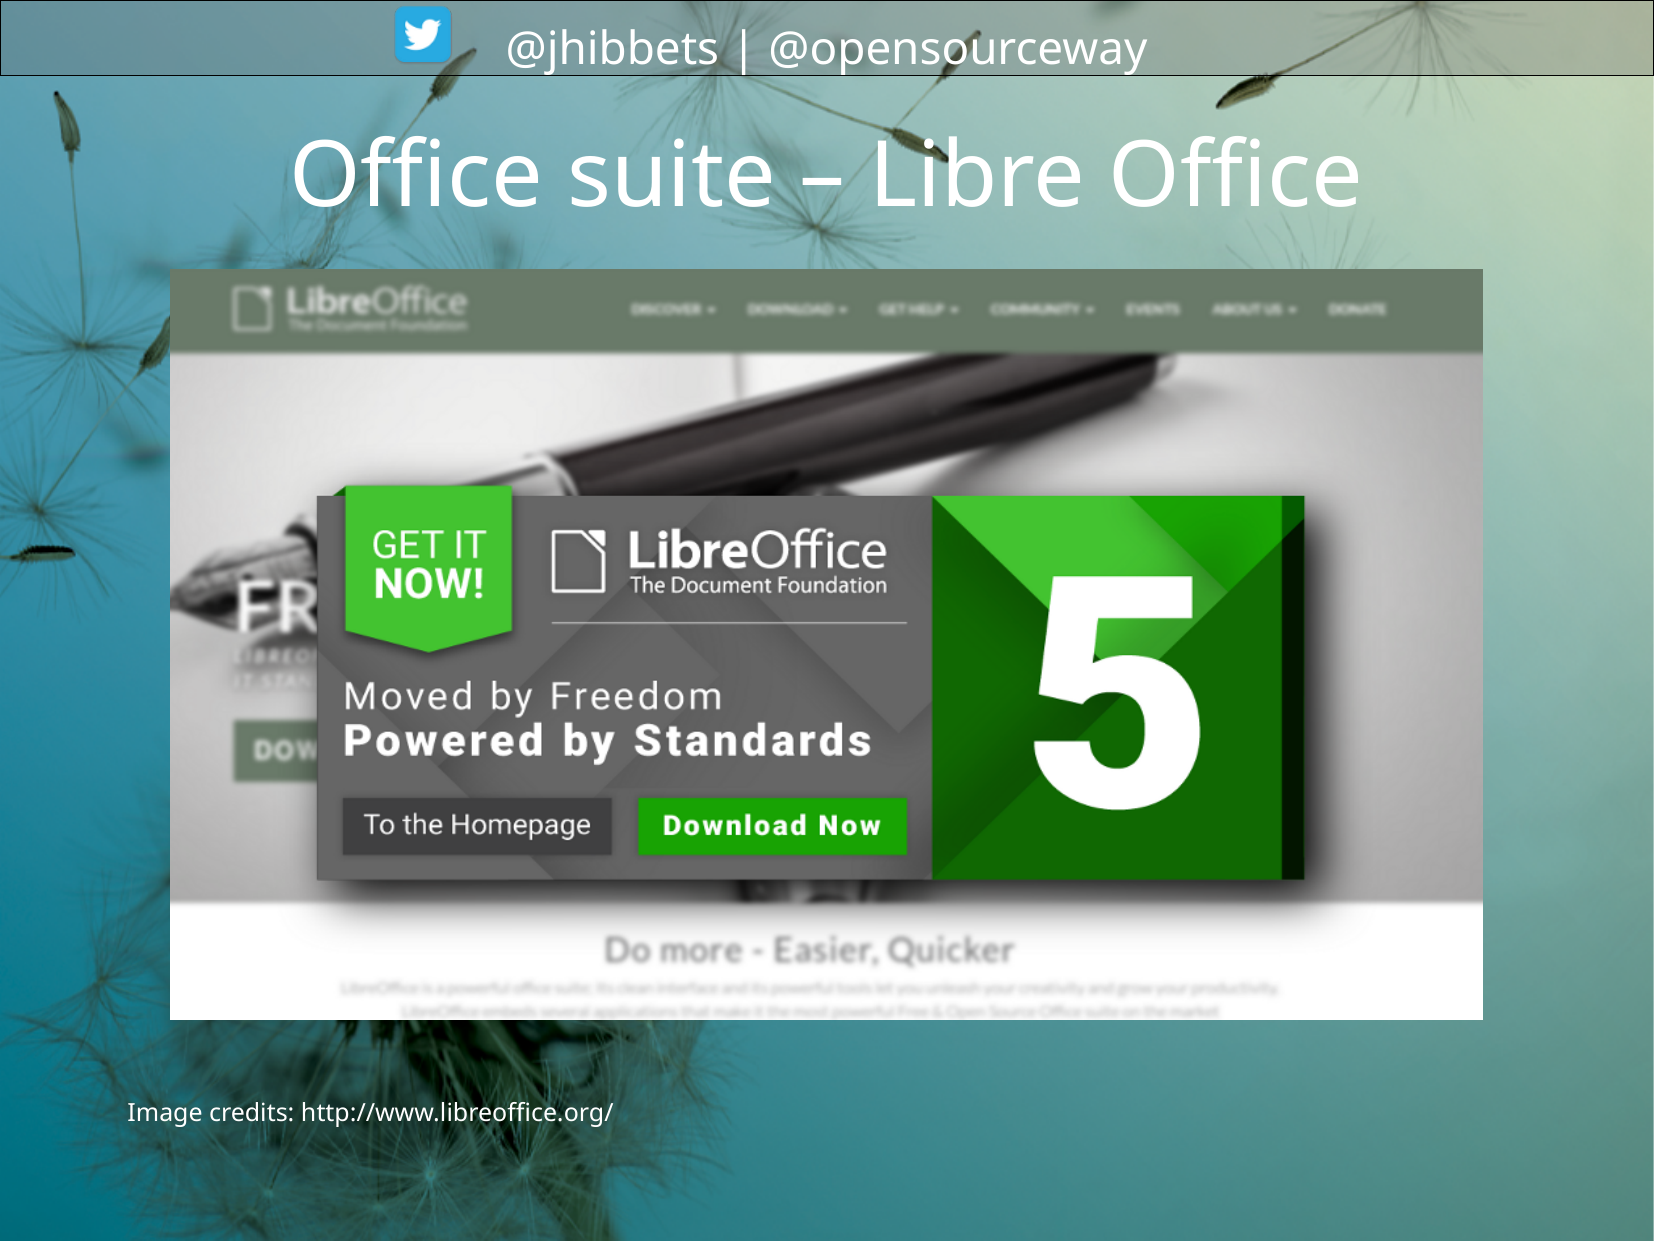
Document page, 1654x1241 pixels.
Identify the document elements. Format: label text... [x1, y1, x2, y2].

title Office suite – Libre Office [82, 67, 1571, 275]
text_box Image credits: http://www.libreoffice.org/ [112, 1087, 648, 1131]
picture [393, 5, 454, 66]
picture [0, 76, 1654, 1241]
